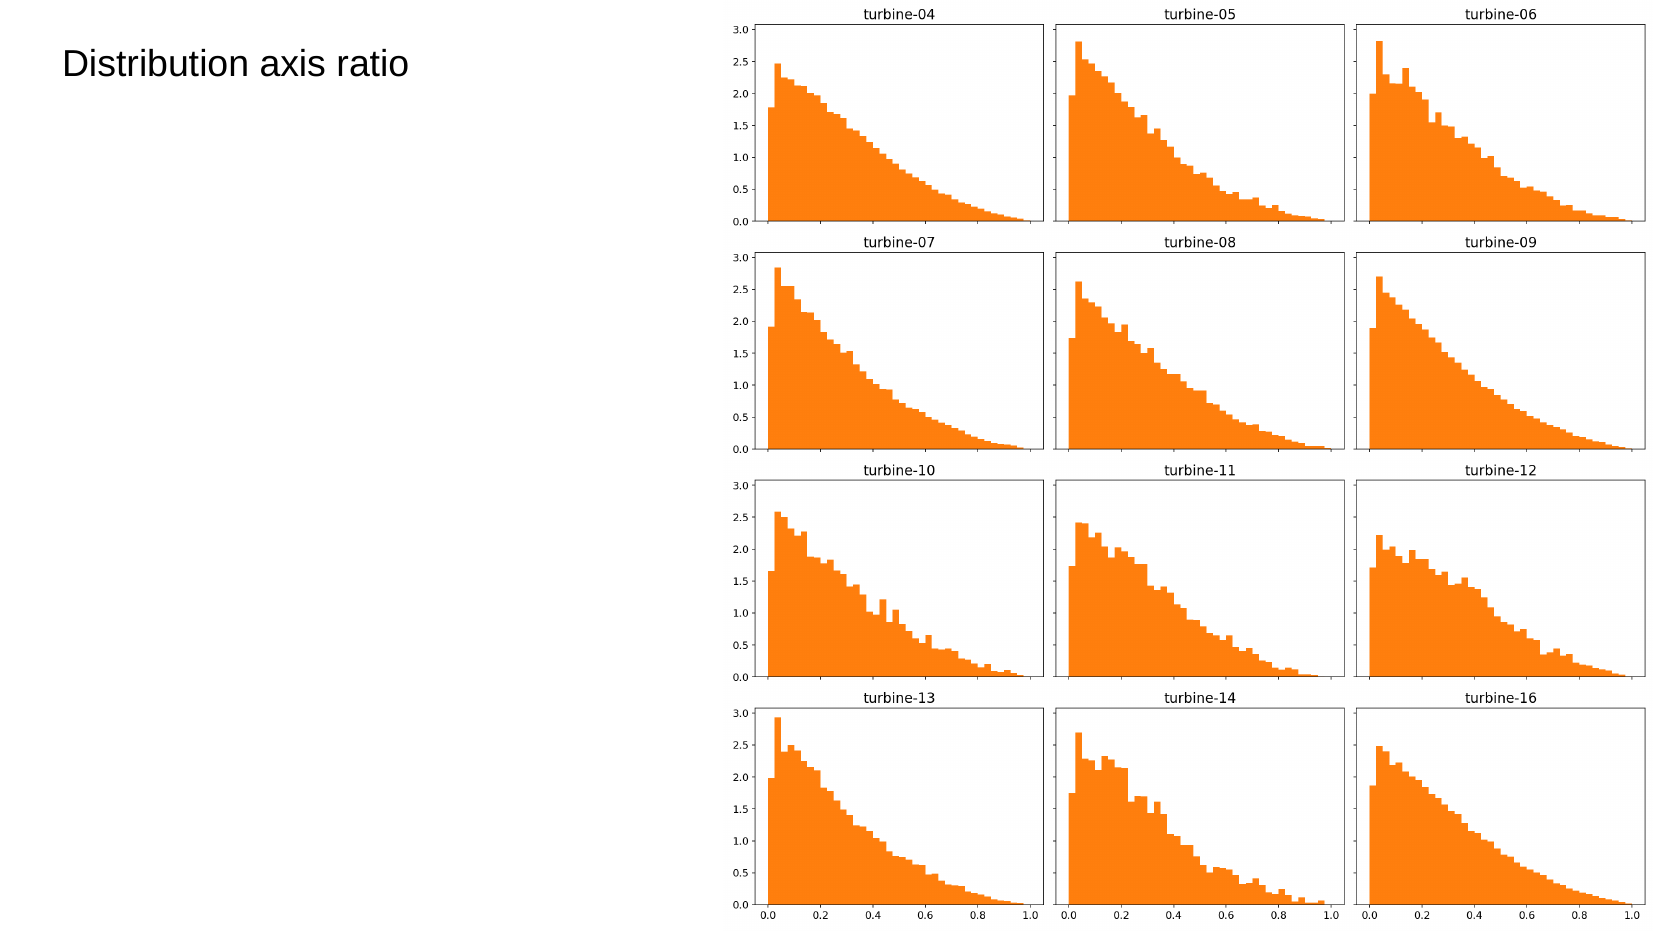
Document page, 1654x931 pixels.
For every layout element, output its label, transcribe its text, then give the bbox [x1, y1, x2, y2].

picture [723, 0, 1654, 931]
text_box Distribution axis ratio [47, 35, 697, 93]
